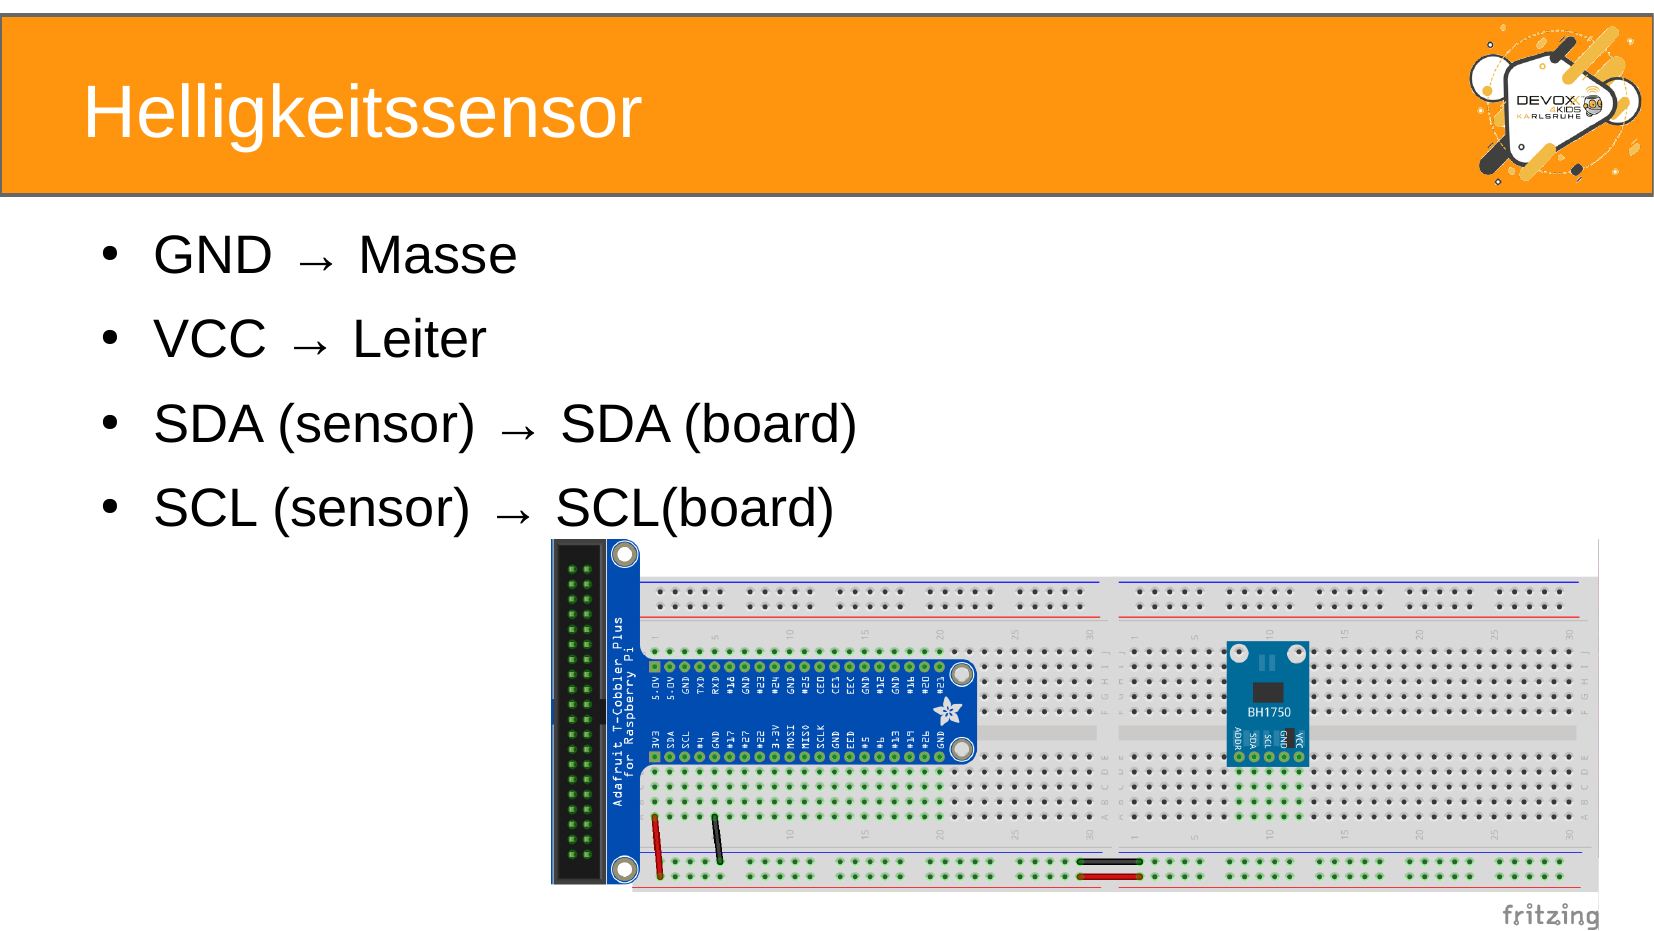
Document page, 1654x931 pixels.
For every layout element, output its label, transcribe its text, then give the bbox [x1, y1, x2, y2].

list GND → Masse VCC → Leiter SDA (sensor) → SDA (board) SCL (sensor) → SCL(board) [82, 224, 1571, 764]
picture [1455, 14, 1654, 195]
title Helligkeitssensor [82, 34, 1235, 190]
picture [551, 539, 1599, 930]
